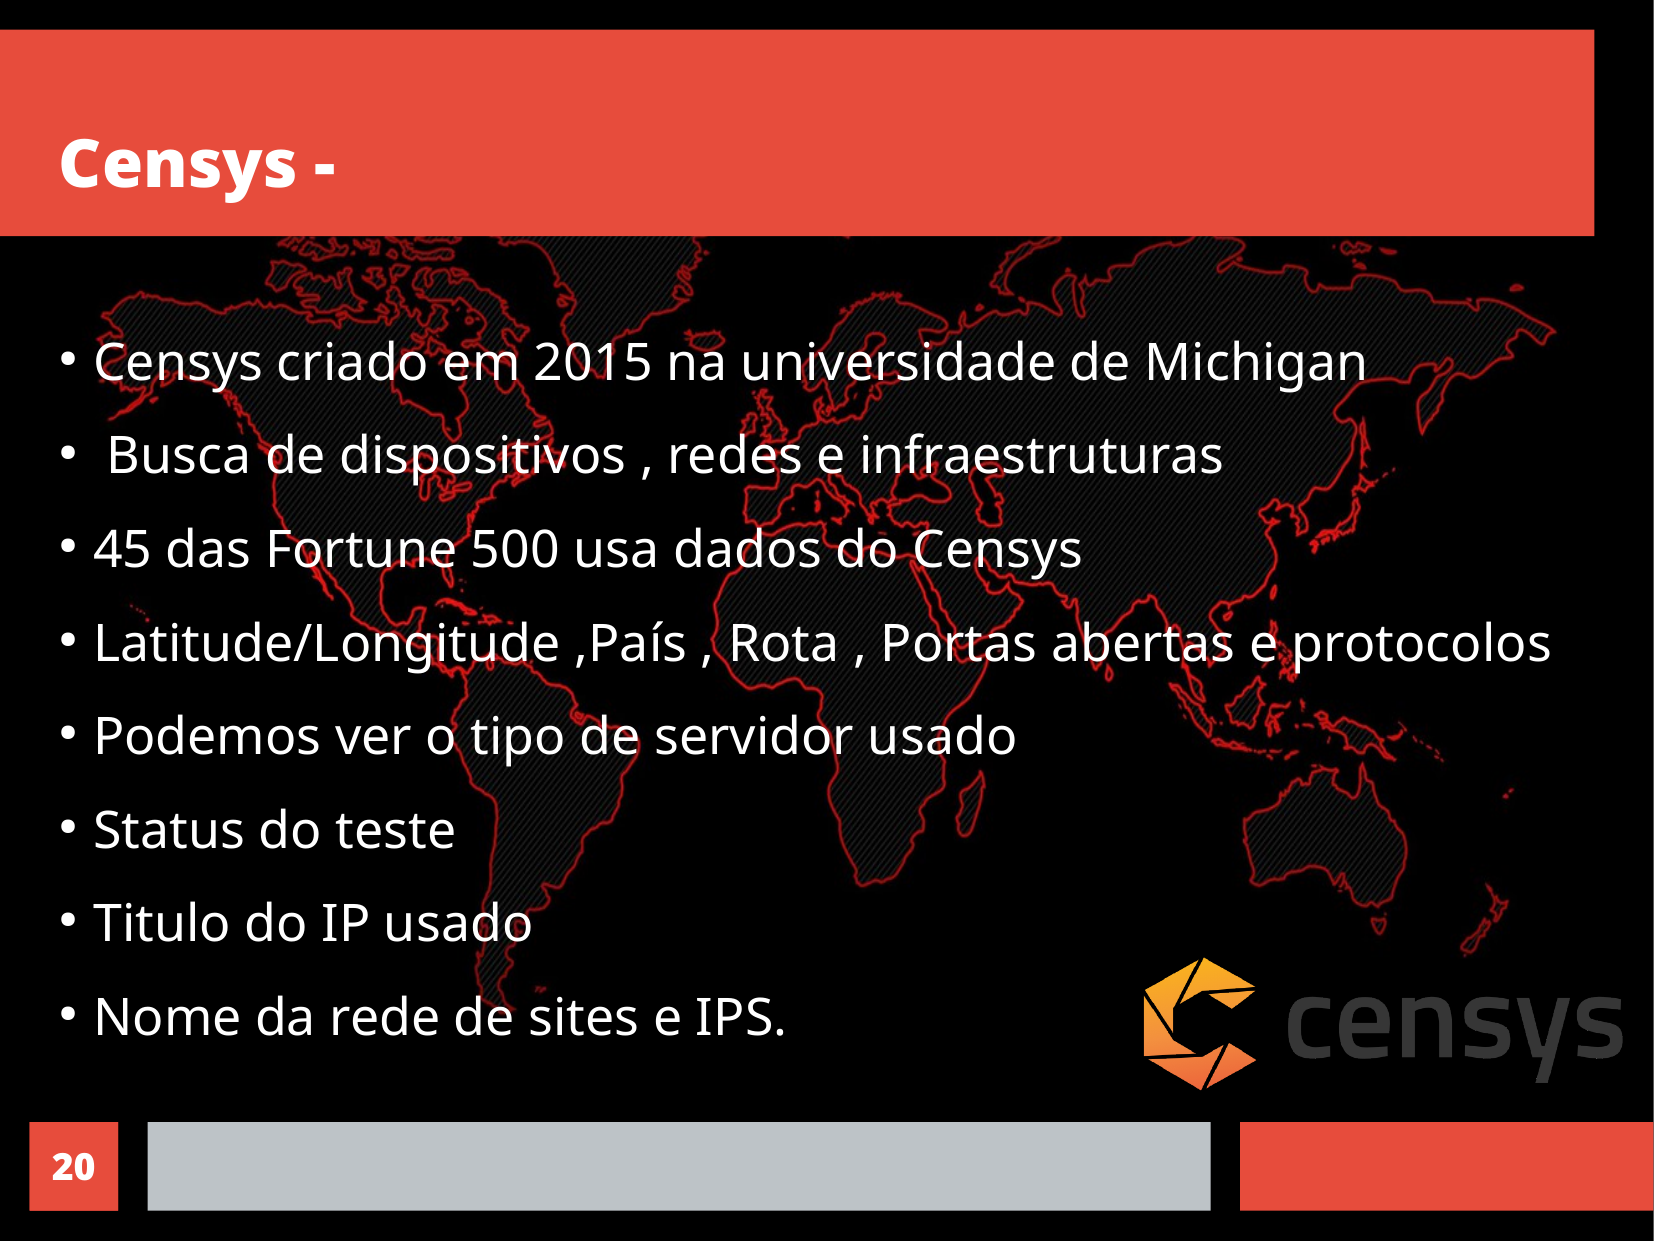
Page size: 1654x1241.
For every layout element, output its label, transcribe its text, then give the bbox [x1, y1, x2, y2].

list Censys criado em 2015 na universidade de Michigan Busca de dispositivos , redes e infraestruturas 45 das Fortune 500 usa dados do Censys Latitude/Longitude ,País , Rota , Portas abertas e protocolos Podemos ver o tipo de servidor usado Status do teste Titulo do IP usado Nome da rede de sites e IPS. [59, 324, 1565, 1093]
picture [0, 0, 1654, 1241]
title Censys - [59, 59, 1595, 207]
